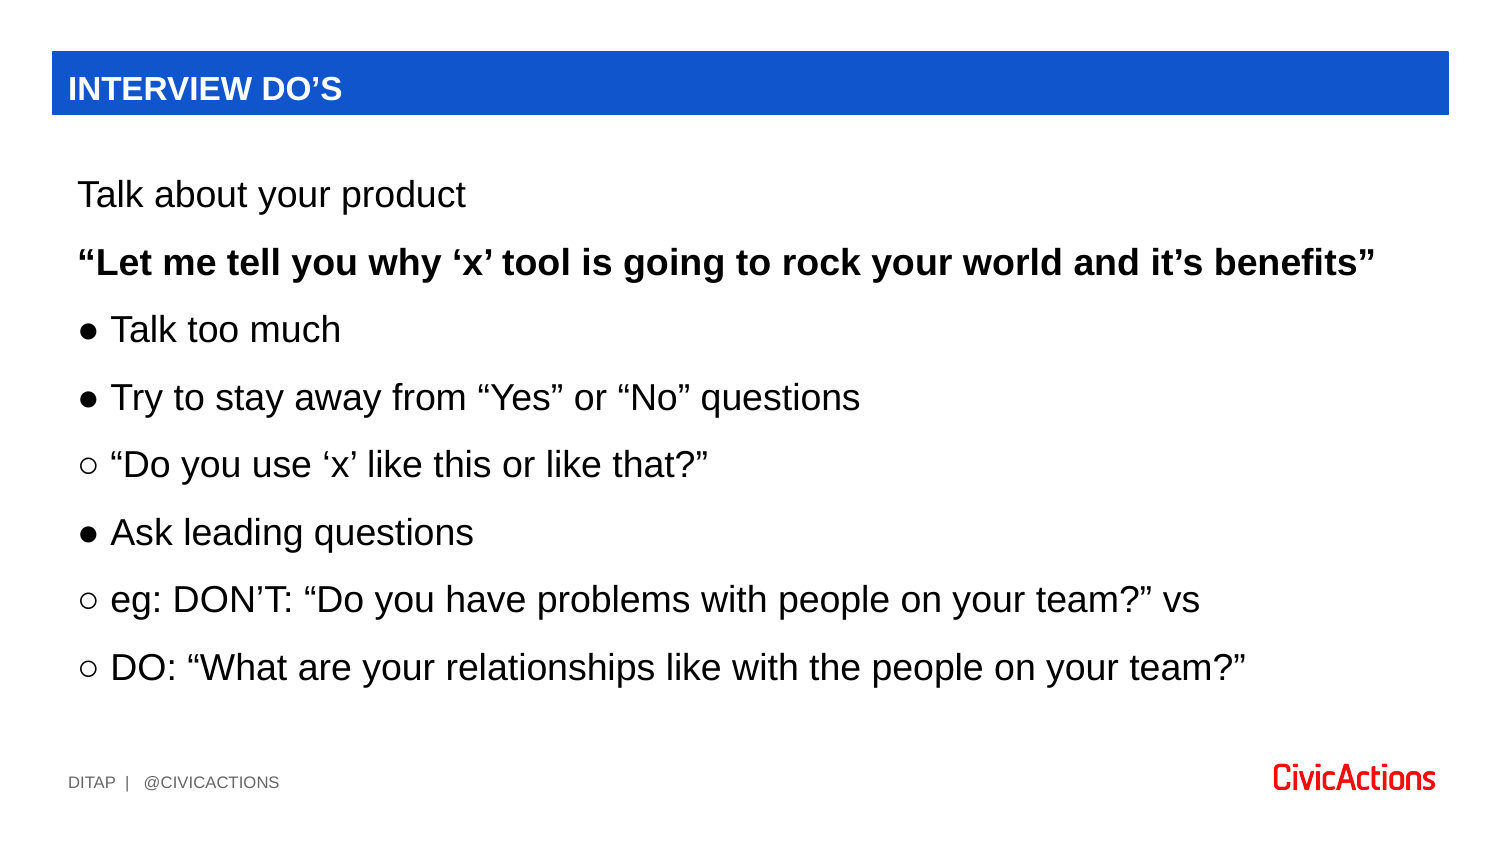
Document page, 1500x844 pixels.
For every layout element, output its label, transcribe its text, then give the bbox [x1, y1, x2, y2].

text_box Talk about your product “Let me tell you why ‘x’ tool is going to rock your world and it’s benefits” ● Talk too much ● Try to stay away from “Yes” or “No” questions ○ “Do you use ‘x’ like this or like that?” ● Ask leading questions ○ eg: DON’T: “Do you have problems with people on your team?” vs ○ DO: “What are your relationships like with the people on your team?” [62, 132, 1449, 688]
picture [1271, 758, 1438, 795]
title INTERVIEW DO’S [53, 51, 1449, 115]
